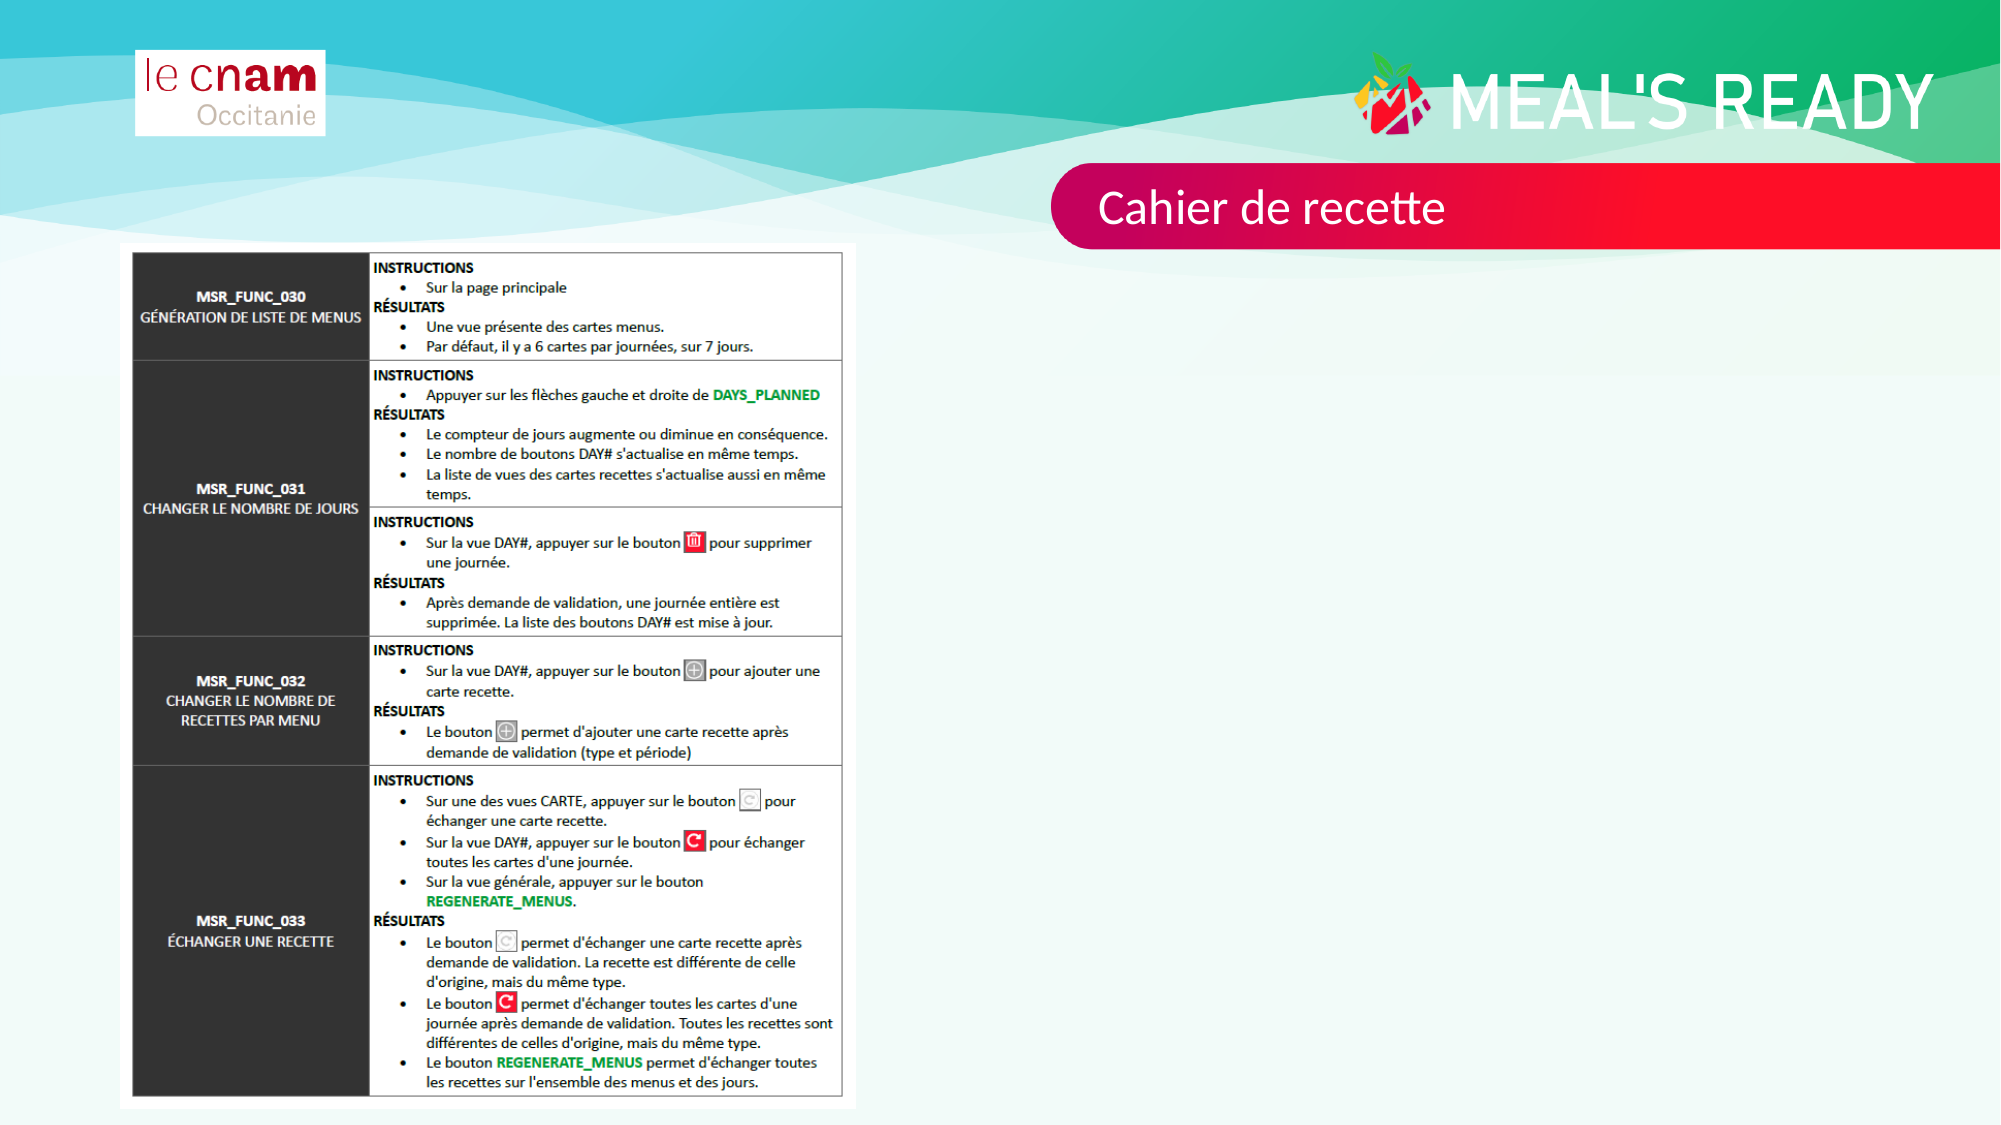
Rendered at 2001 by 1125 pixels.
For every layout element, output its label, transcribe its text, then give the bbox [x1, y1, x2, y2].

text_box Cahier de recette [1083, 173, 2000, 244]
picture [0, 0, 2000, 1125]
